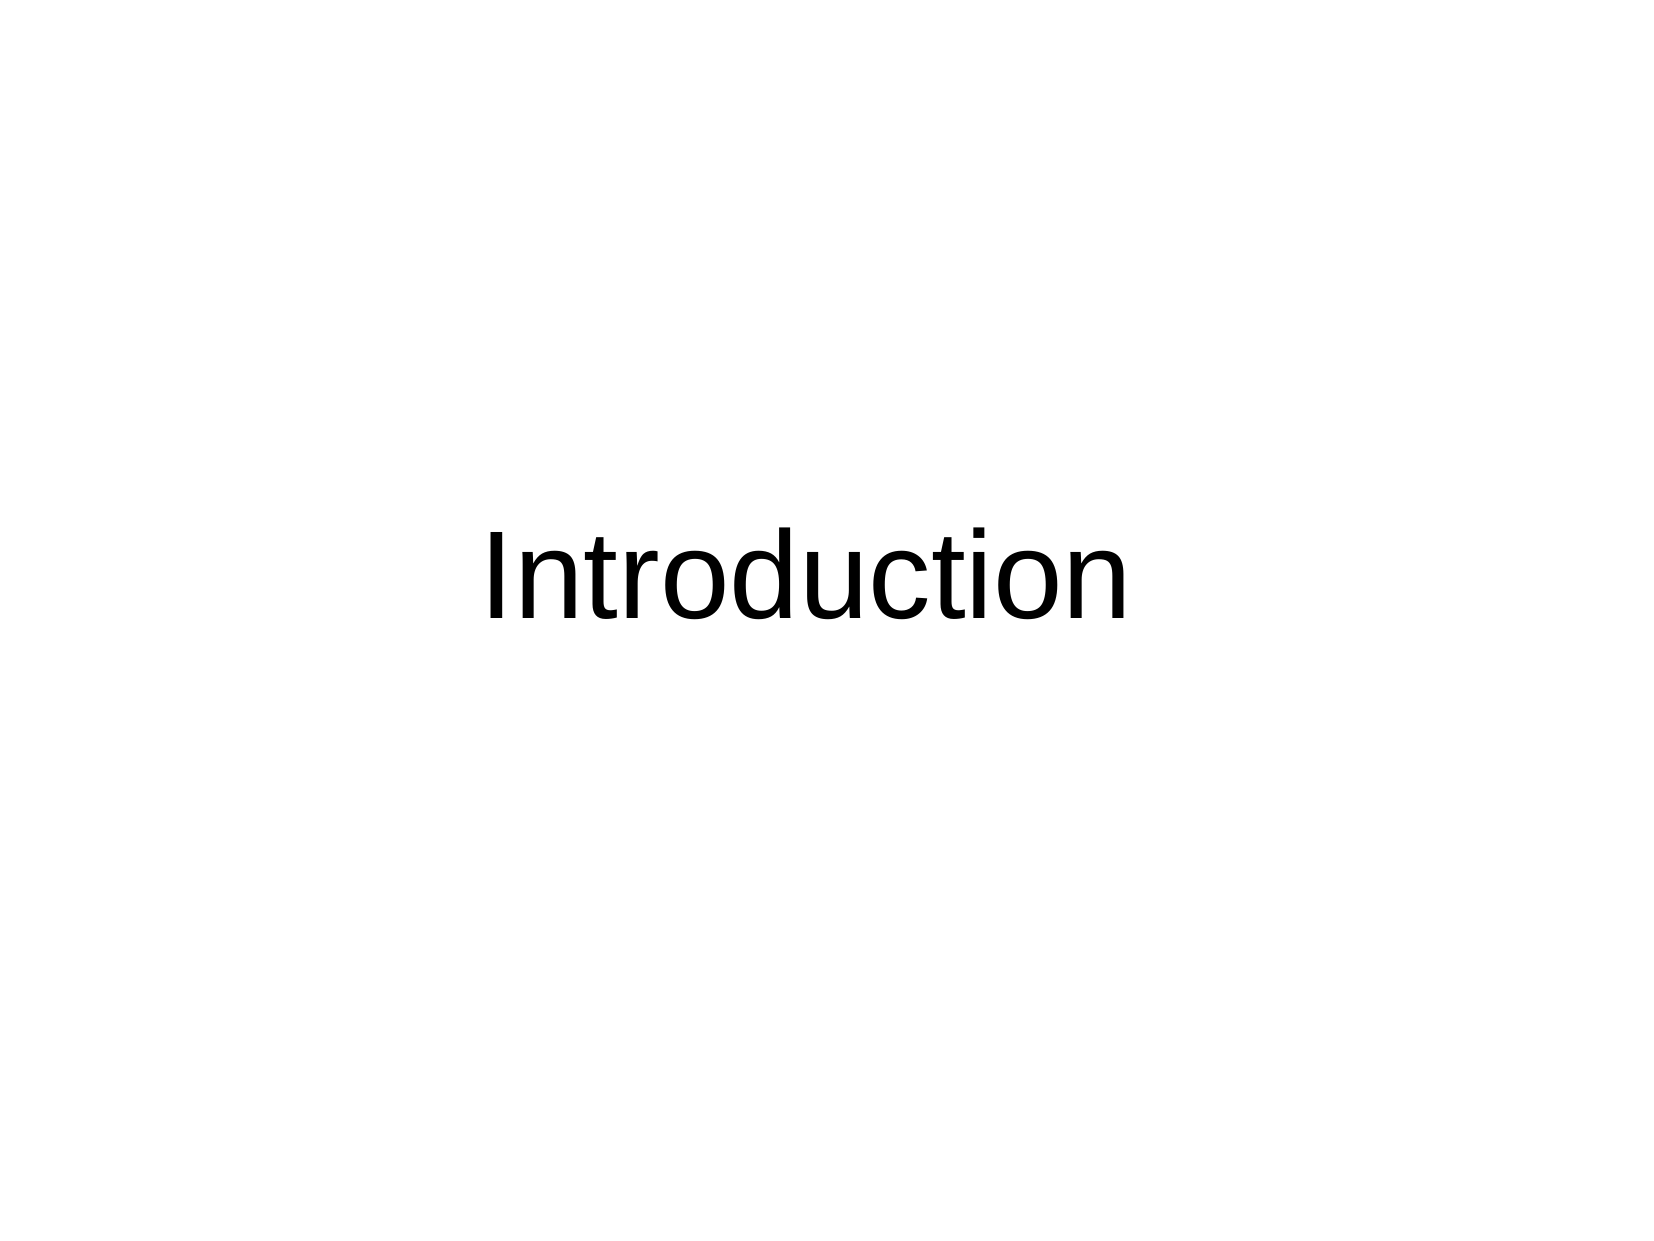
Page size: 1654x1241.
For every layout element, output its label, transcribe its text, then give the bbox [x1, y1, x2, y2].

subtitle Introduction [62, 46, 1551, 1106]
